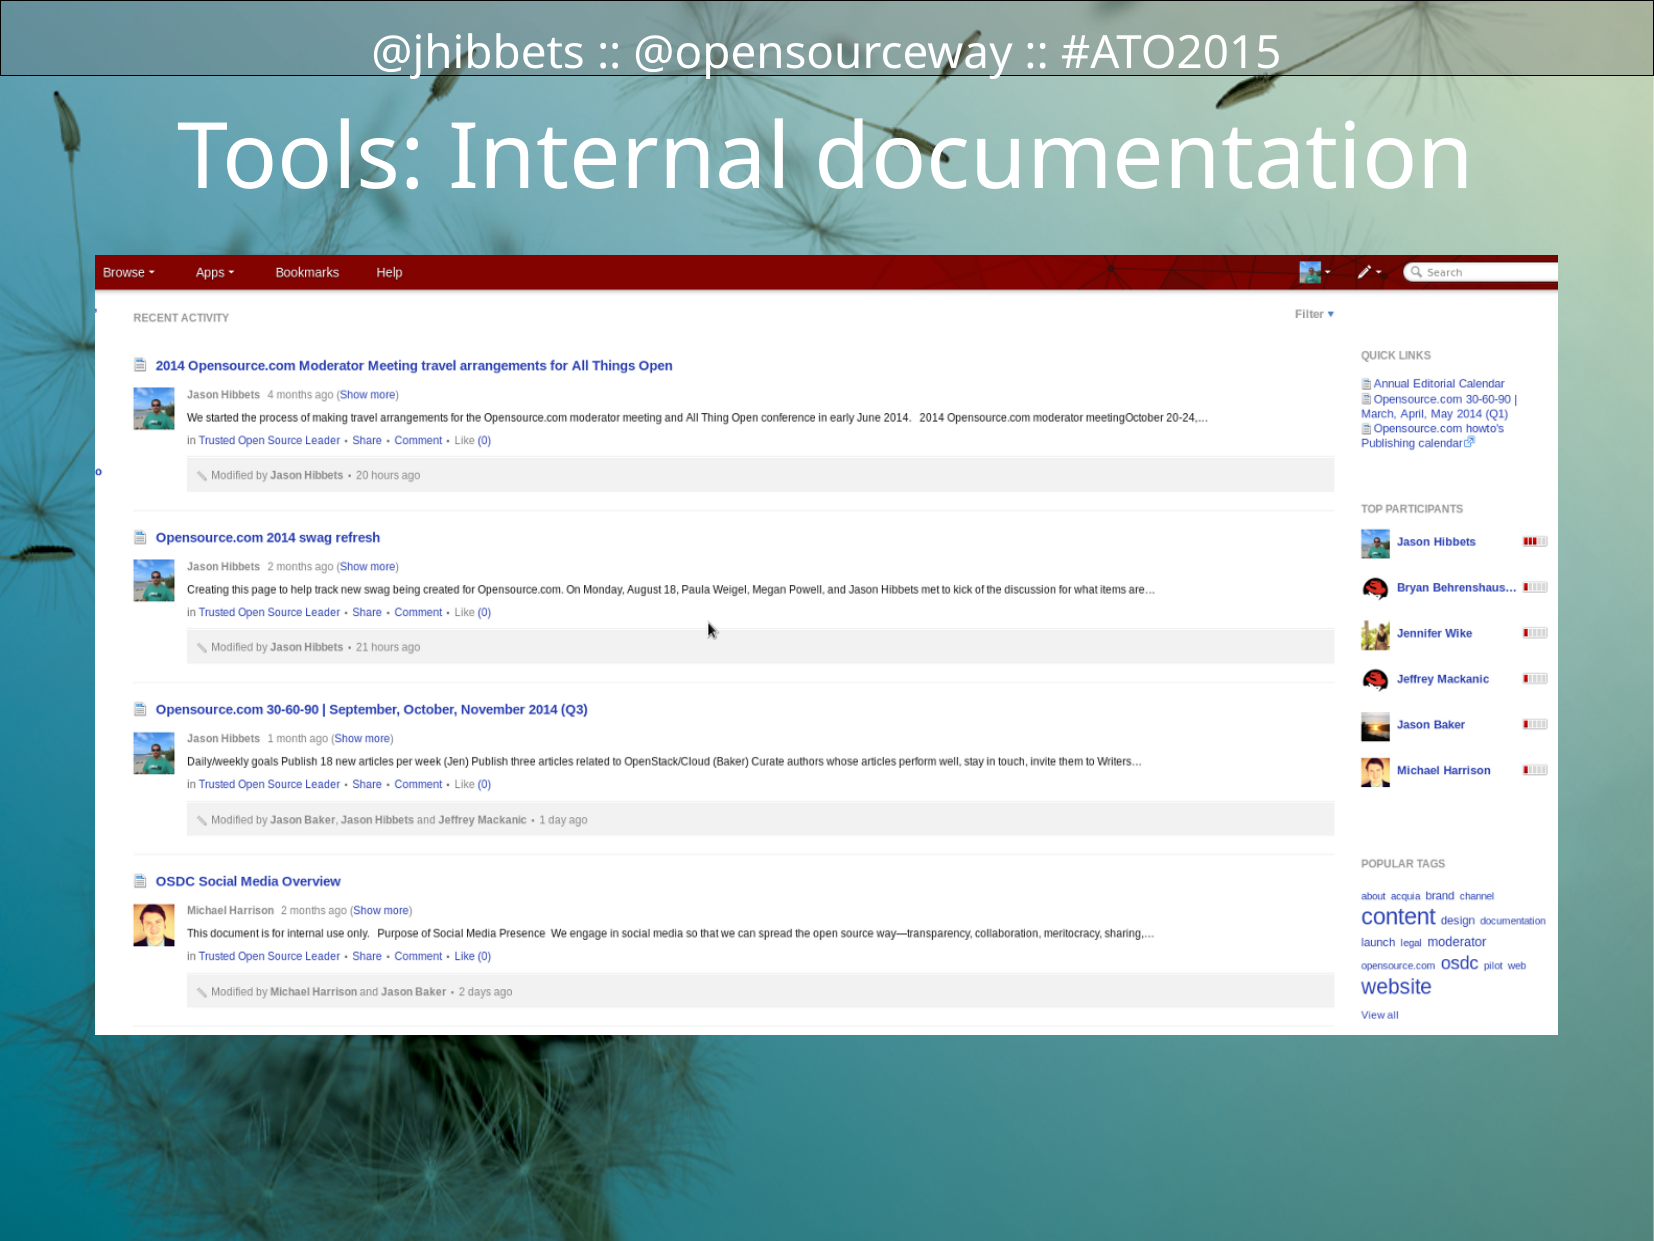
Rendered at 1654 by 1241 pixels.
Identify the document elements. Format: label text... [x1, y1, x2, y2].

title Tools: Internal documentation [82, 49, 1571, 257]
picture [0, 76, 1654, 1241]
